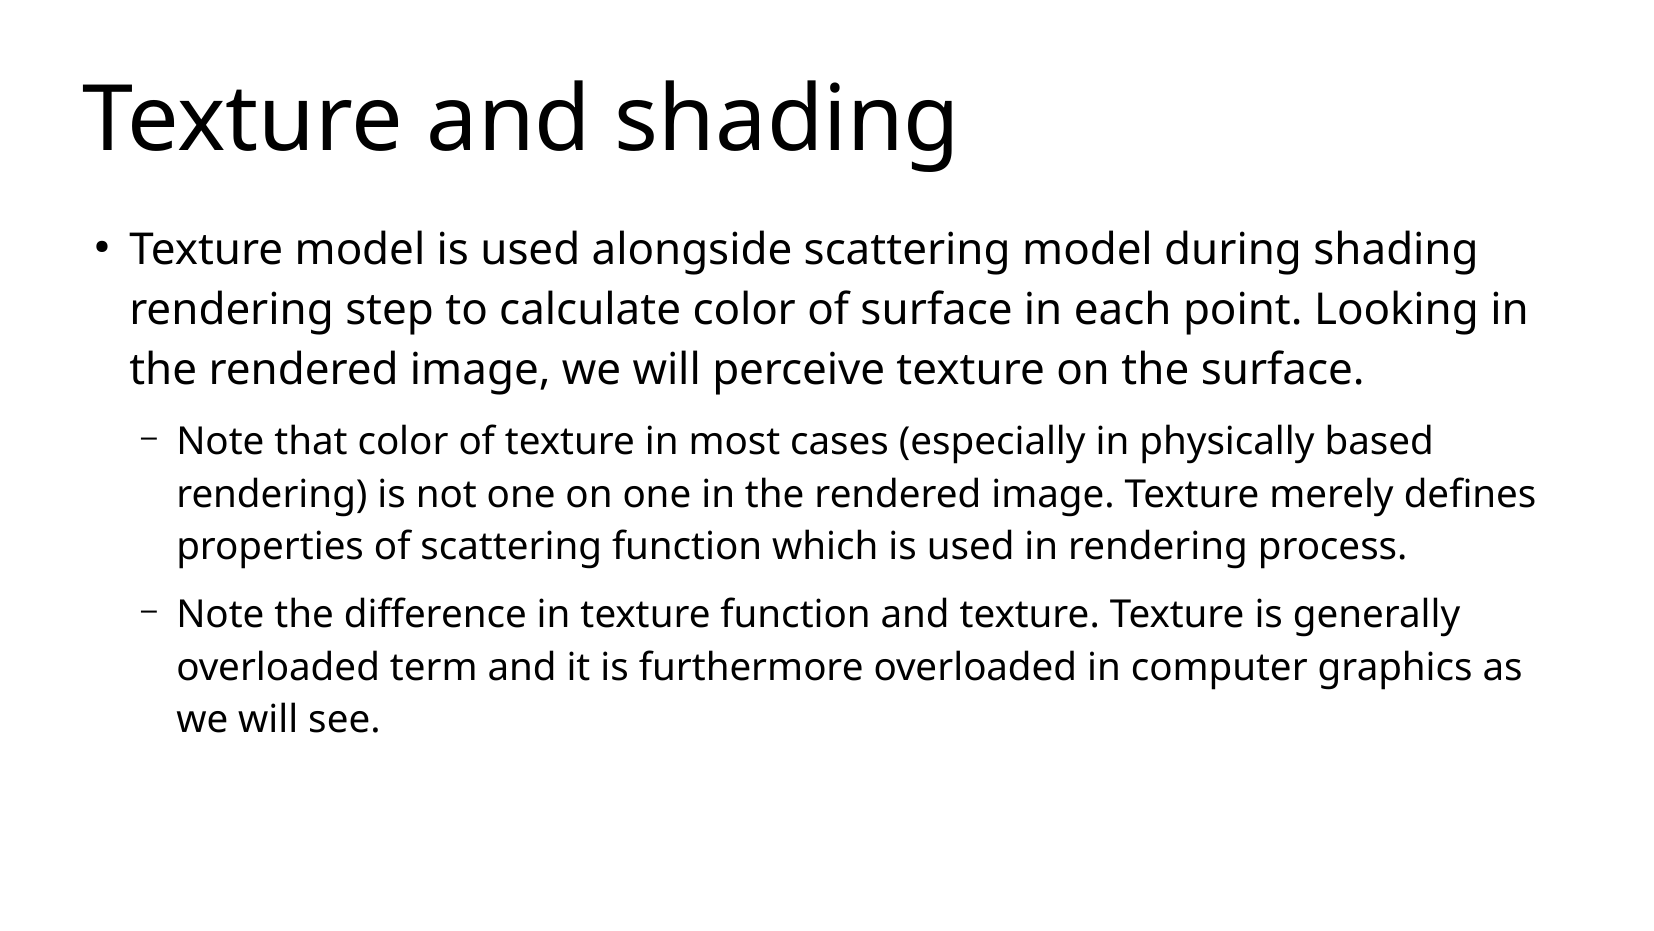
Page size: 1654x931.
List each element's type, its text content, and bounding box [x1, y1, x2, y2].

title Texture and shading [82, 37, 1571, 193]
list Texture model is used alongside scattering model during shading rendering step to calculate color of surface in each point. Looking in the rendered image, we will perceive texture on the surface. Note that color of texture in most cases (especially in physically based rendering) is not one on one in the rendered image. Texture merely defines properties of scattering function which is used in rendering process. Note the difference in texture function and texture. Texture is generally overloaded term and it is furthermore overloaded in computer graphics as we will see. [82, 217, 1571, 758]
